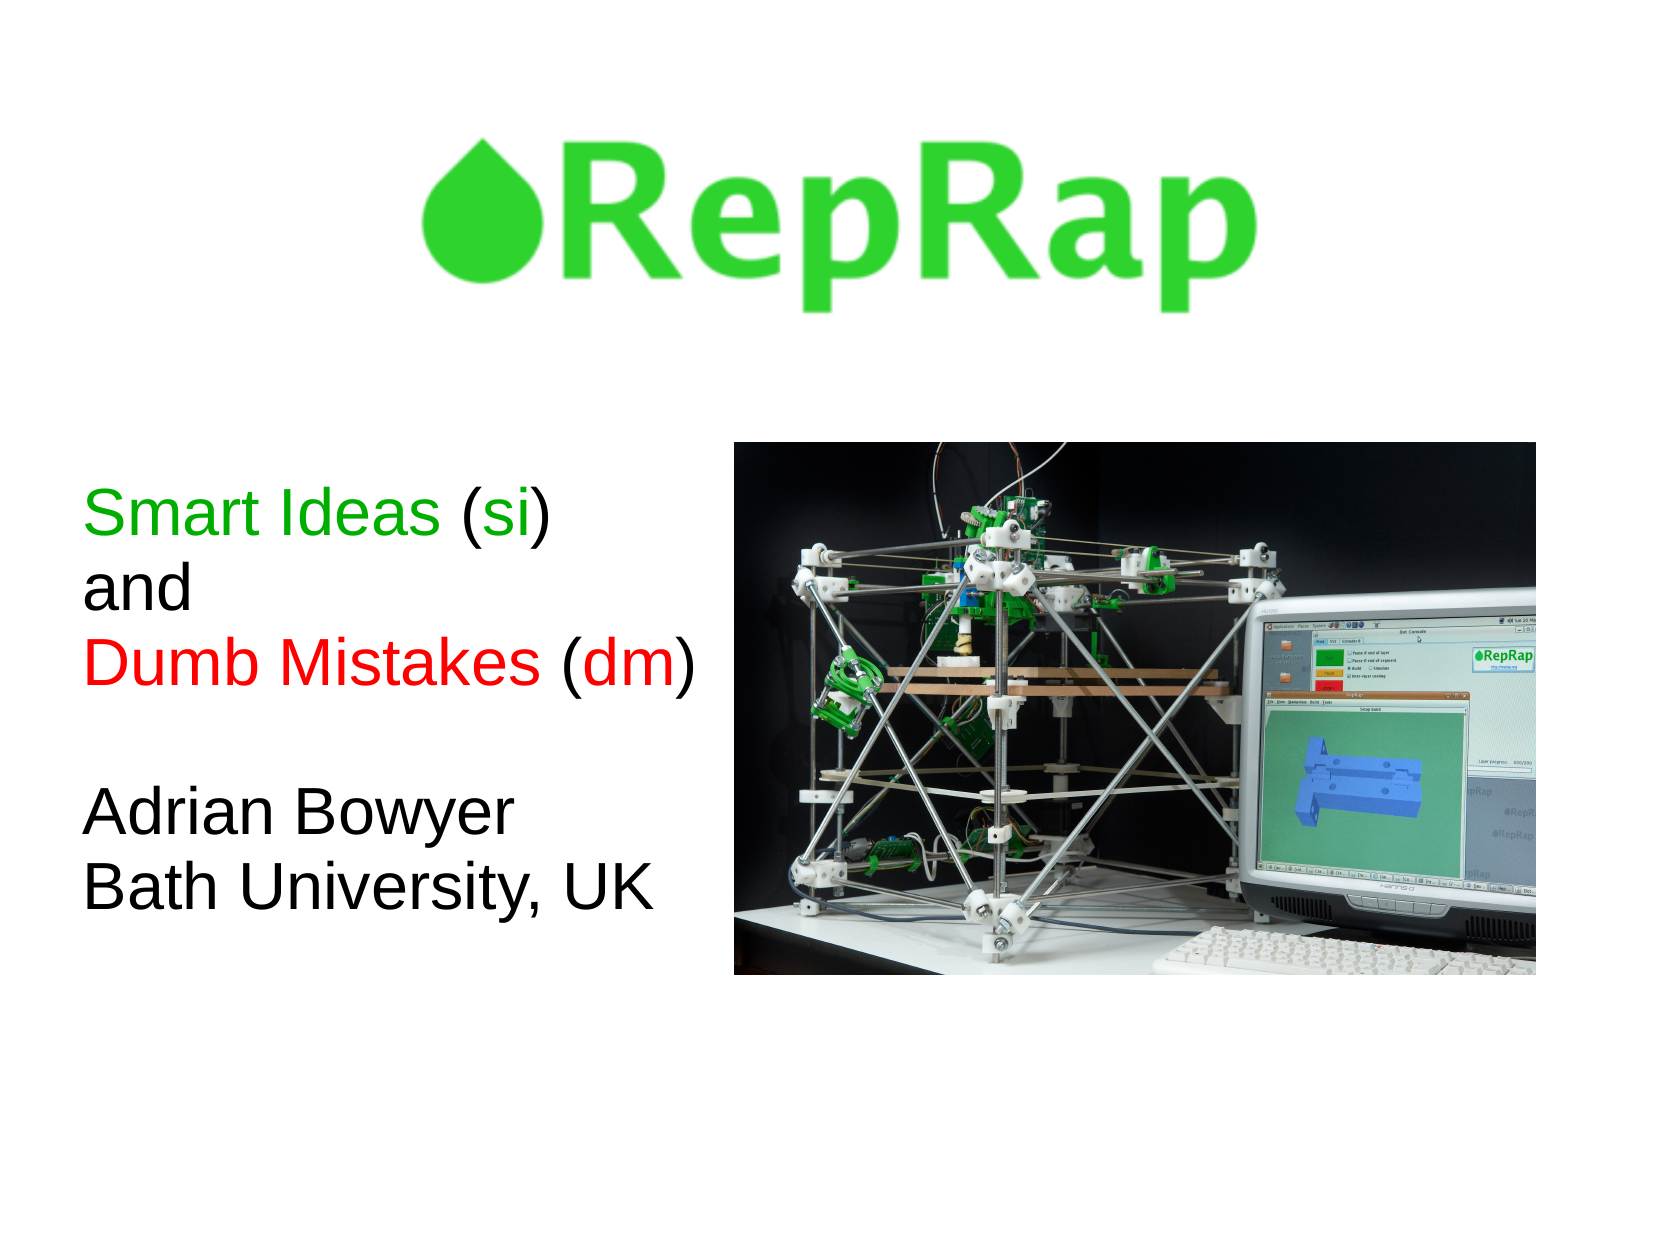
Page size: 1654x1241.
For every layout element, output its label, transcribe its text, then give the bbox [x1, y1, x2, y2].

picture [413, 132, 1269, 325]
picture [734, 442, 1536, 975]
subtitle Smart Ideas (si) and Dumb Mistakes (dm) Adrian Bowyer Bath University, UK [82, 297, 1571, 1102]
